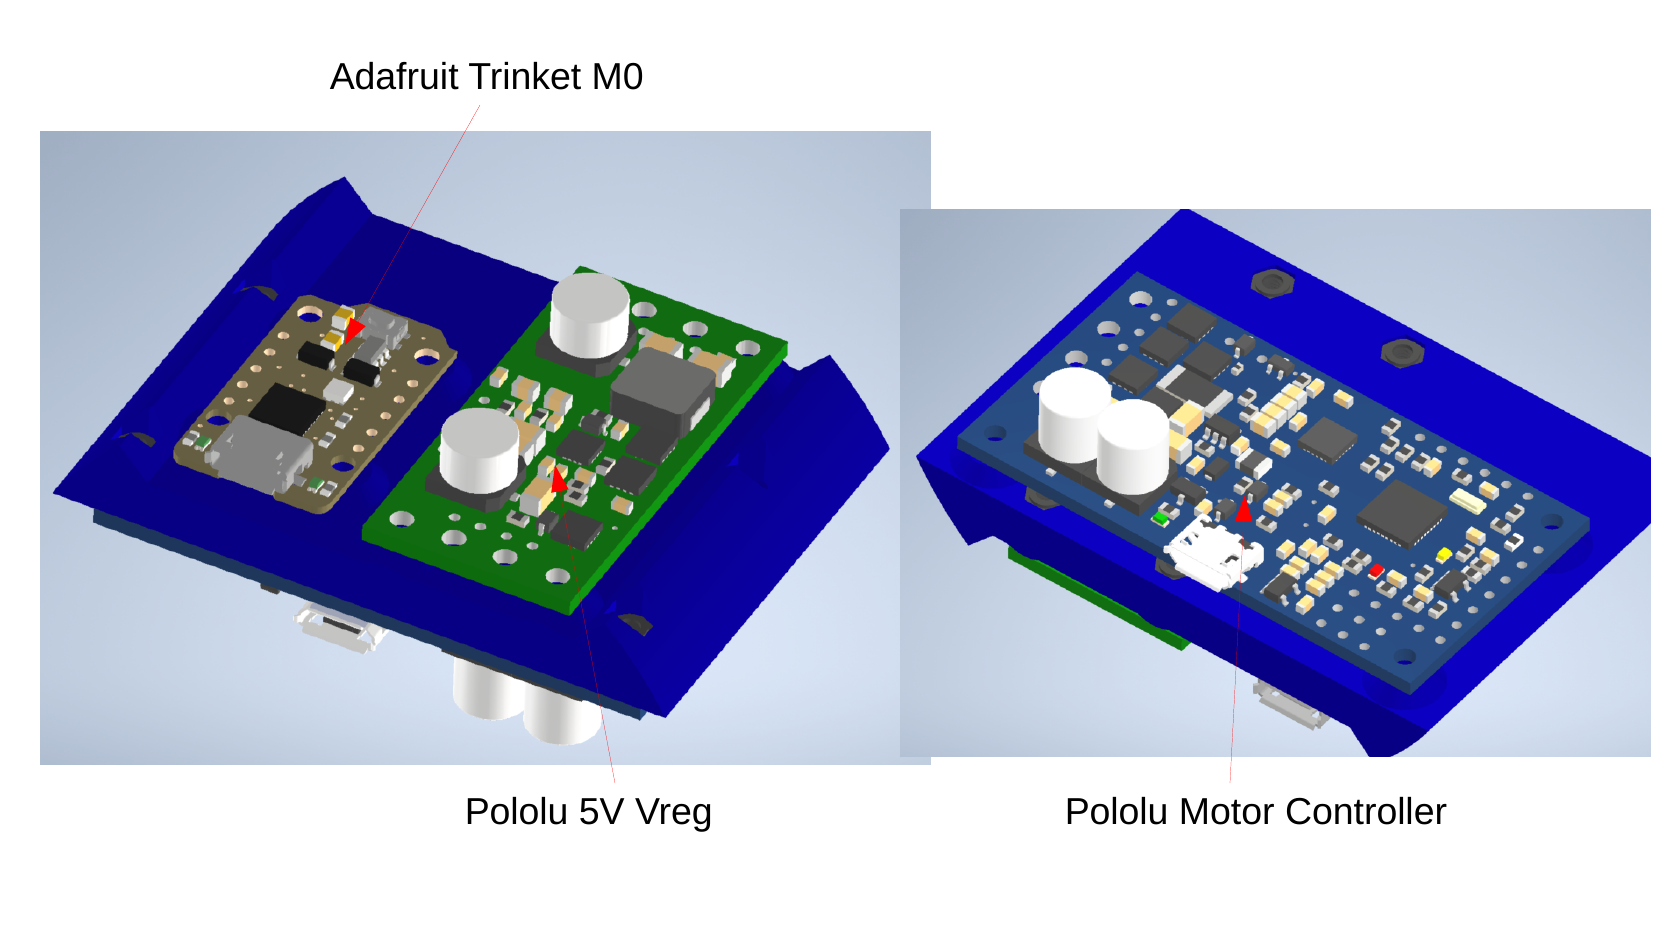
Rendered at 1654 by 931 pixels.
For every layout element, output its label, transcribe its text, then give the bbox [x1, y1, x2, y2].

text_box Pololu 5V Vreg [450, 783, 811, 841]
text_box Adafruit Trinket M0 [315, 48, 676, 106]
picture [40, 131, 1651, 766]
text_box Pololu Motor Controller [1050, 783, 1471, 882]
